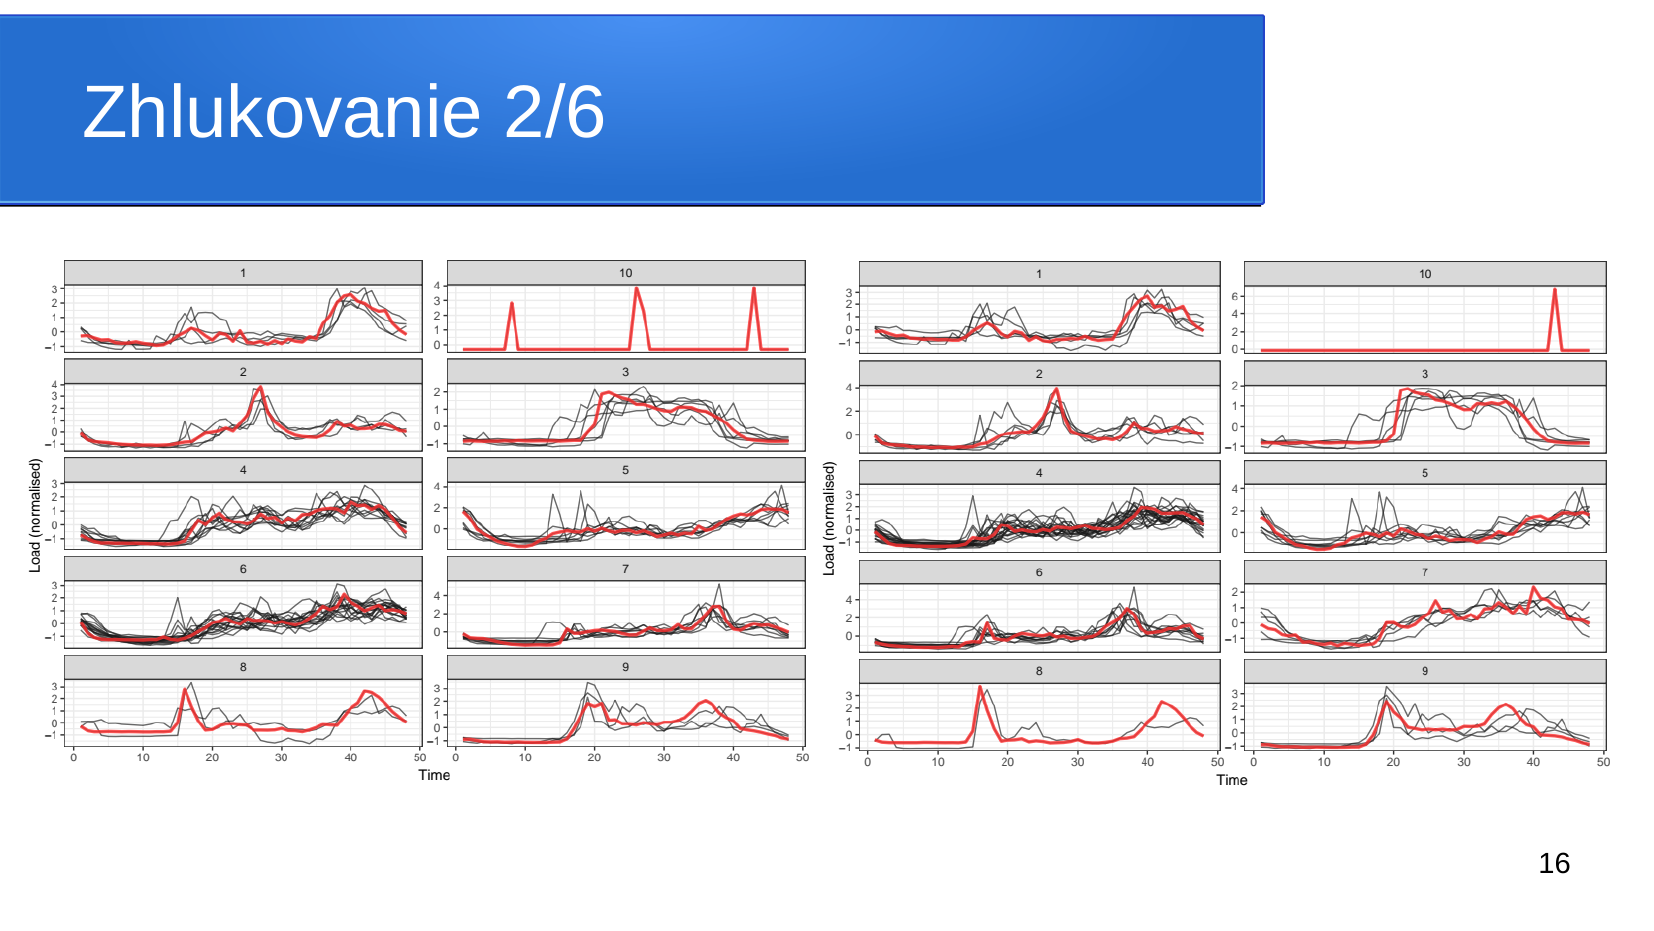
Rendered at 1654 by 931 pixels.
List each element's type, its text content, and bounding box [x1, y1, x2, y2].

picture [22, 254, 811, 790]
title Zhlukovanie 2/6 [82, 35, 1235, 189]
picture [816, 255, 1612, 796]
